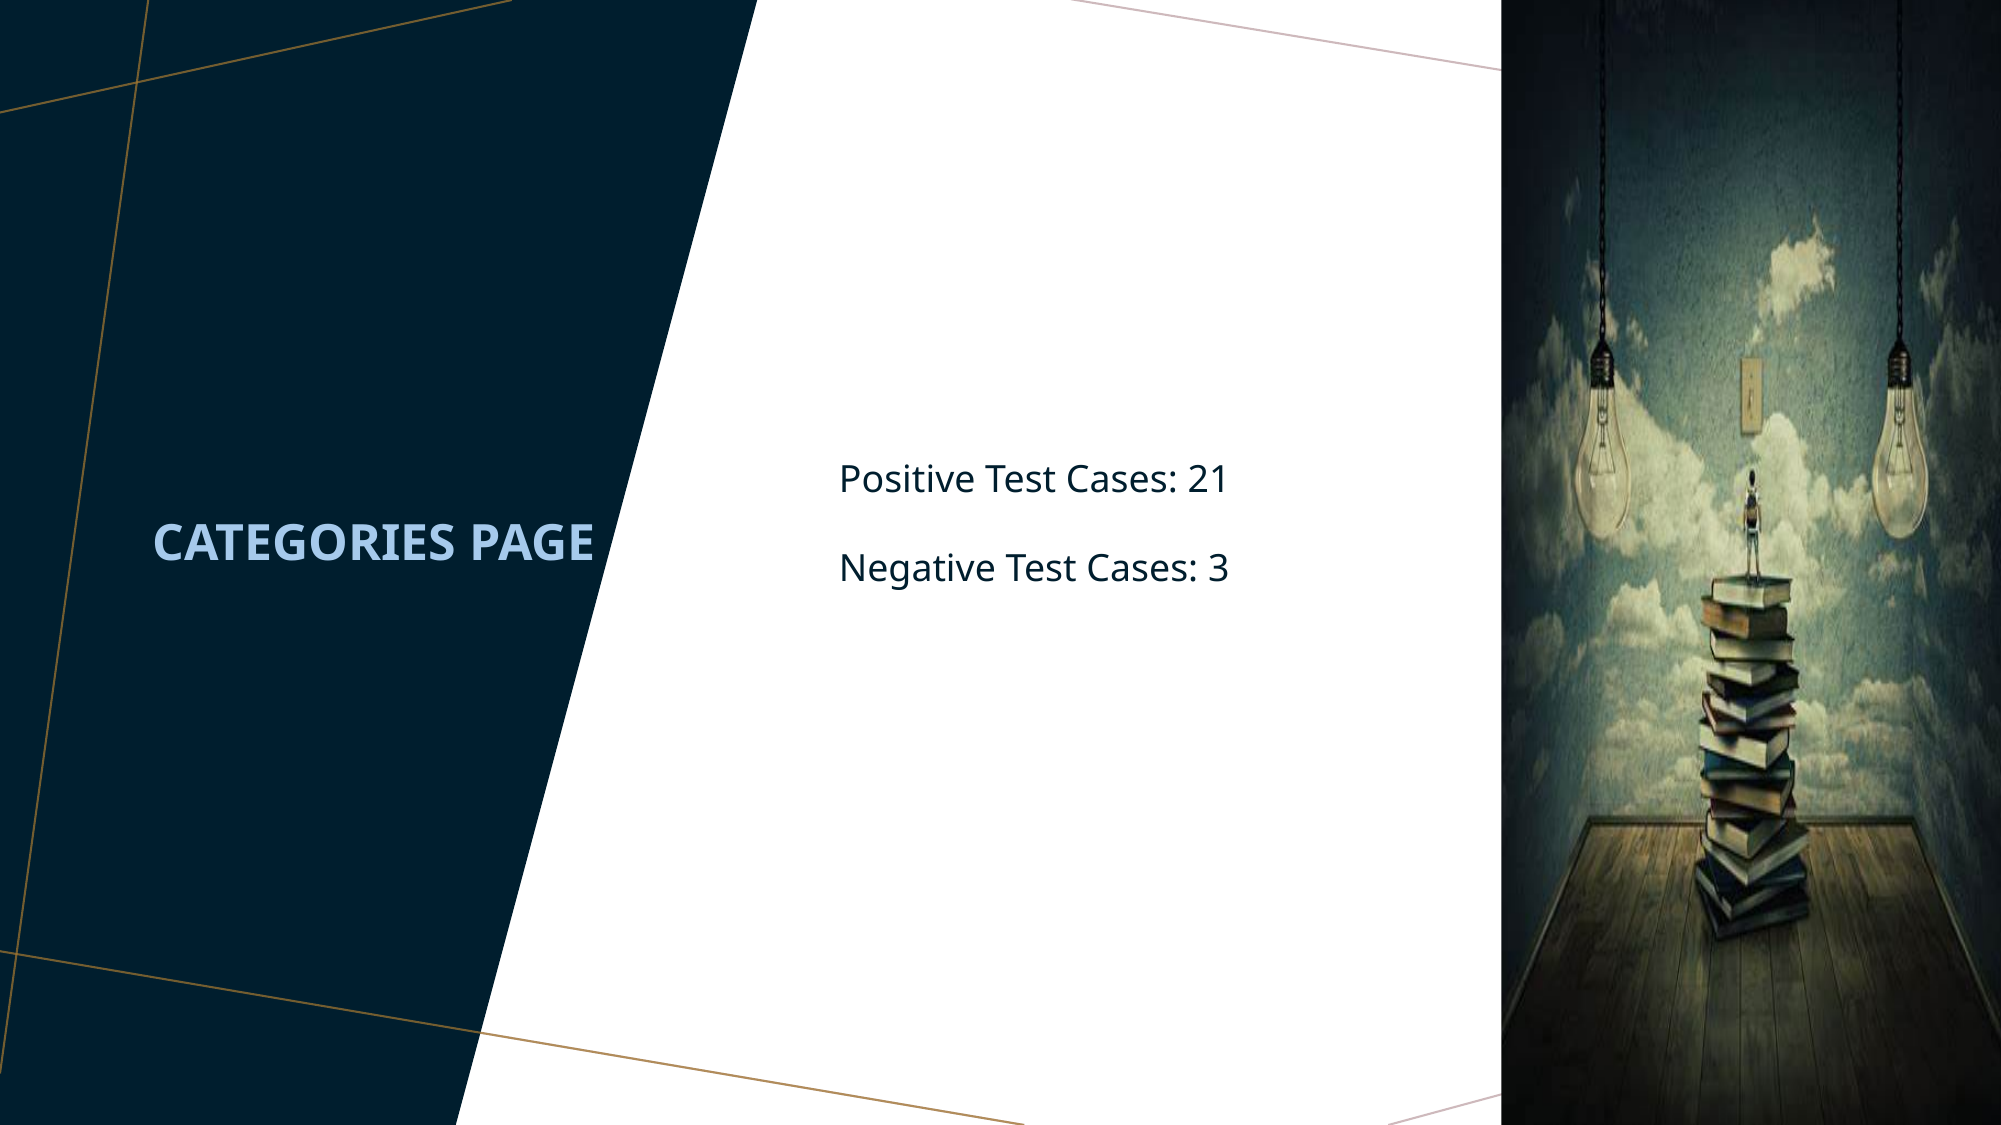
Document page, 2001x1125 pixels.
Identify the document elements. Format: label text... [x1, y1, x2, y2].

picture [1501, 0, 2000, 1125]
title Categories Page [137, 83, 663, 1006]
list Positive Test Cases: 21 Negative Test Cases: 3 [824, 83, 1501, 1006]
